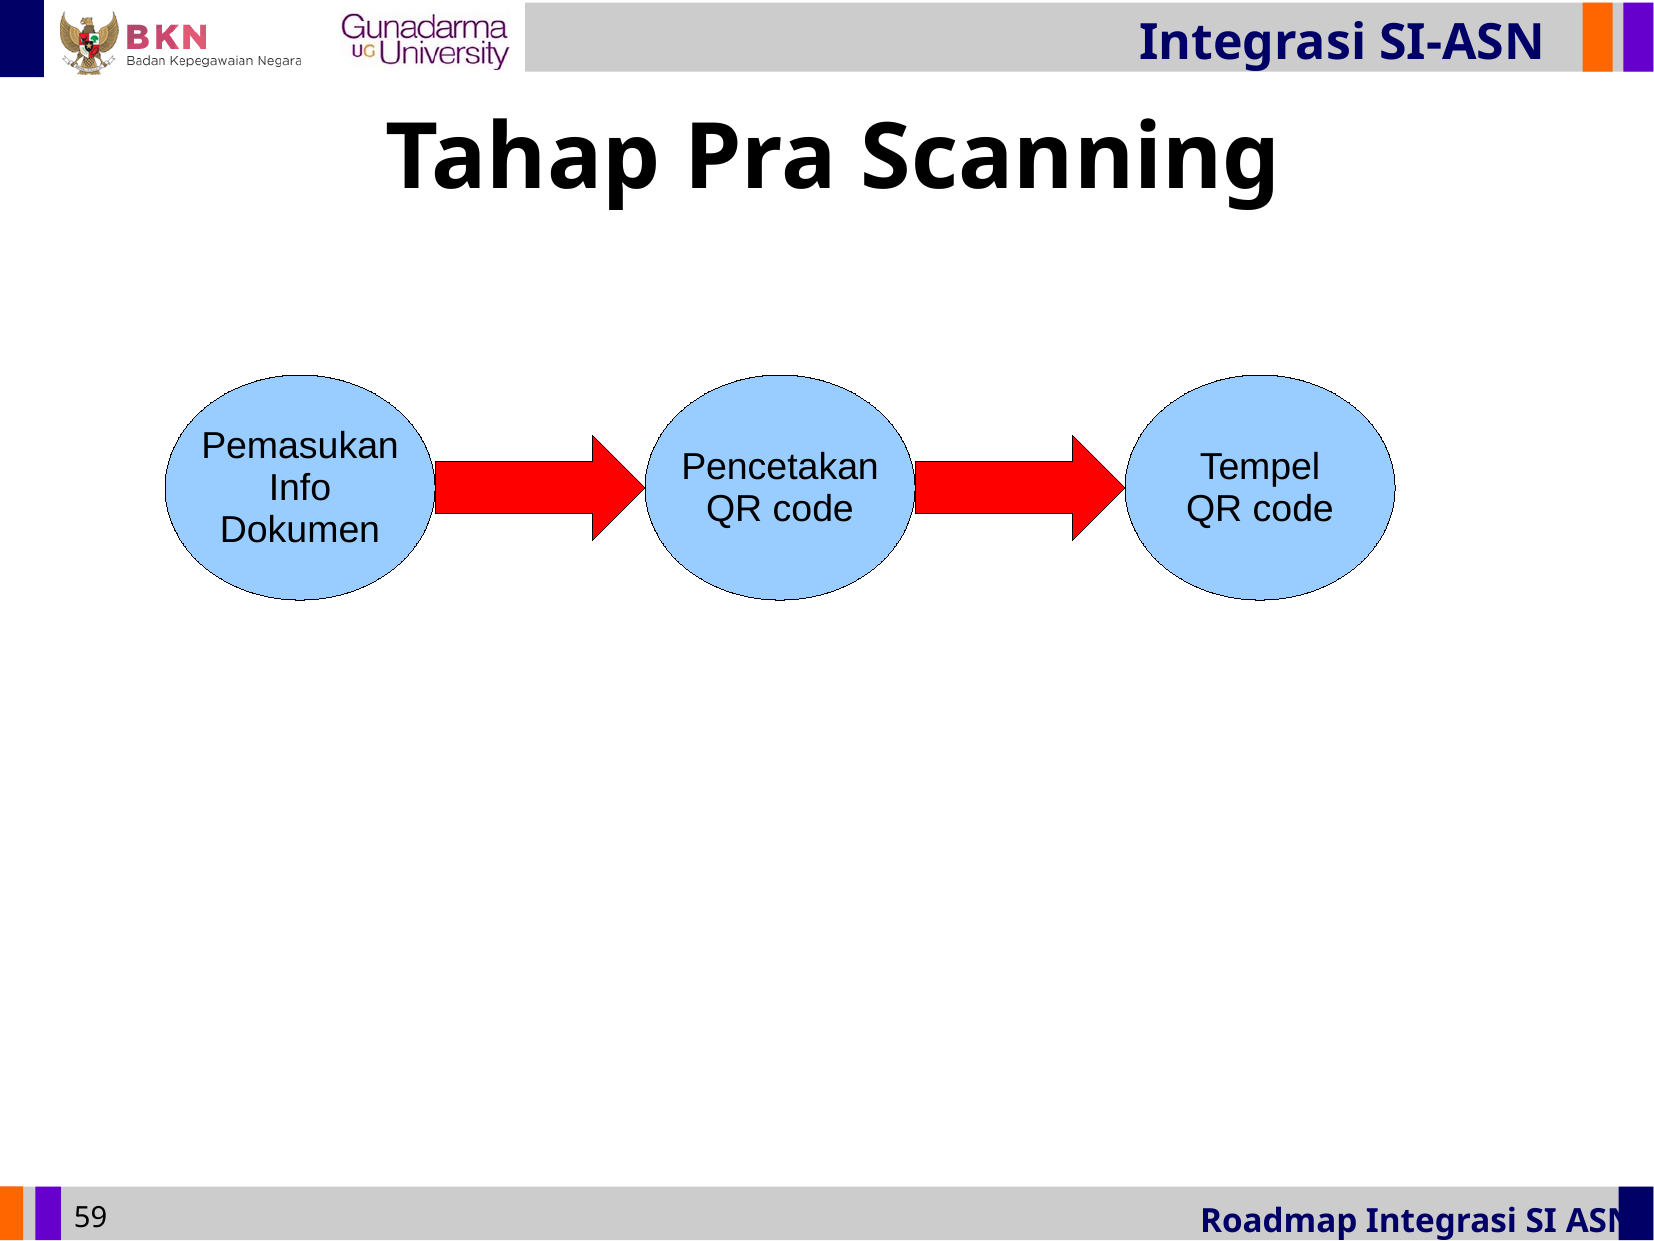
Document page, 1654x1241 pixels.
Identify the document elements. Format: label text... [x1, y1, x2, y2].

picture [60, 11, 301, 75]
text_box Pencetakan QR code [645, 375, 915, 601]
picture [340, 0, 510, 70]
text_box Tempel QR code [1125, 375, 1396, 601]
text_box [435, 435, 646, 541]
text_box [915, 435, 1126, 541]
text_box Pemasukan Info Dokumen [165, 375, 435, 601]
title Tahap Pra Scanning [77, 90, 1591, 217]
